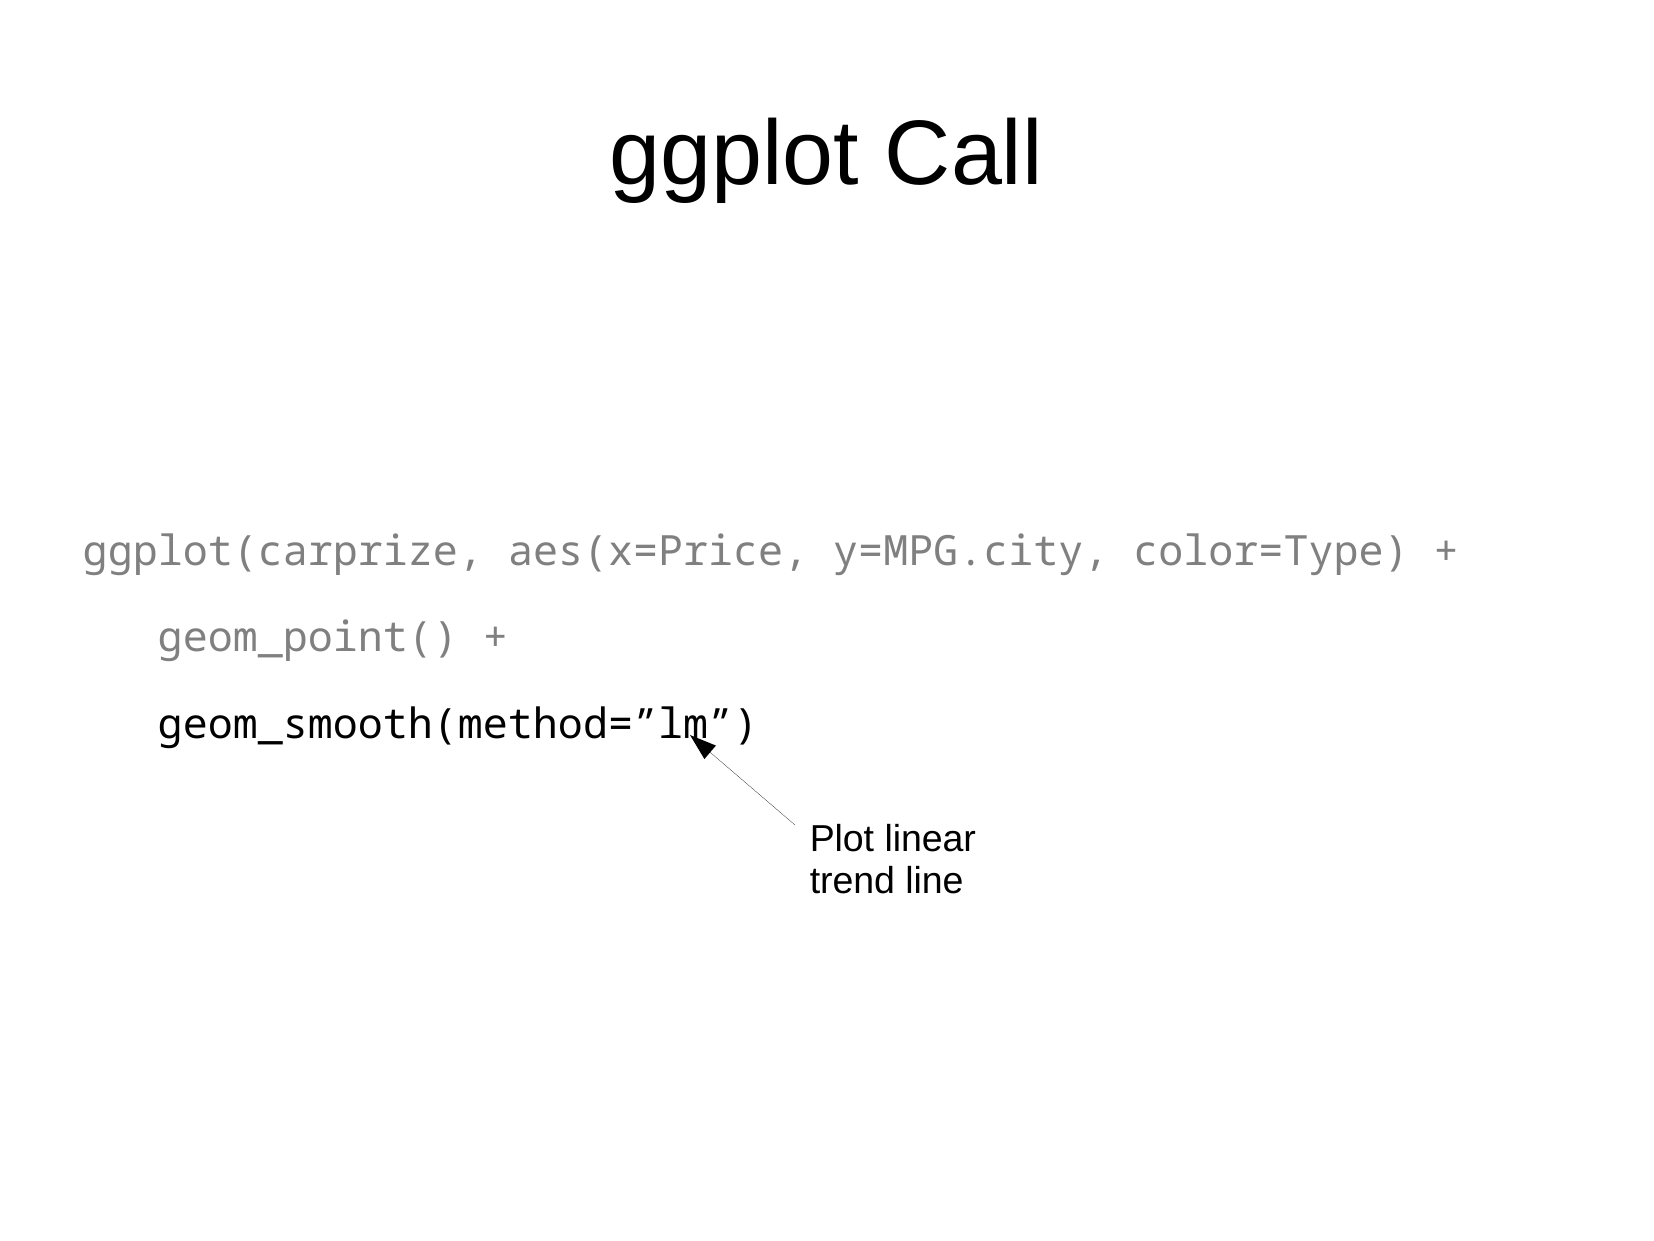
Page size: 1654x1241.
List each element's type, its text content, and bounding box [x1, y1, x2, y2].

list ggplot(carprize, aes(x=Price, y=MPG.city, color=Type) + geom_point() + geom_smooth(method=”lm”) [82, 520, 1571, 786]
title ggplot Call [82, 49, 1571, 257]
text_box Plot linear trend line [795, 810, 1081, 931]
